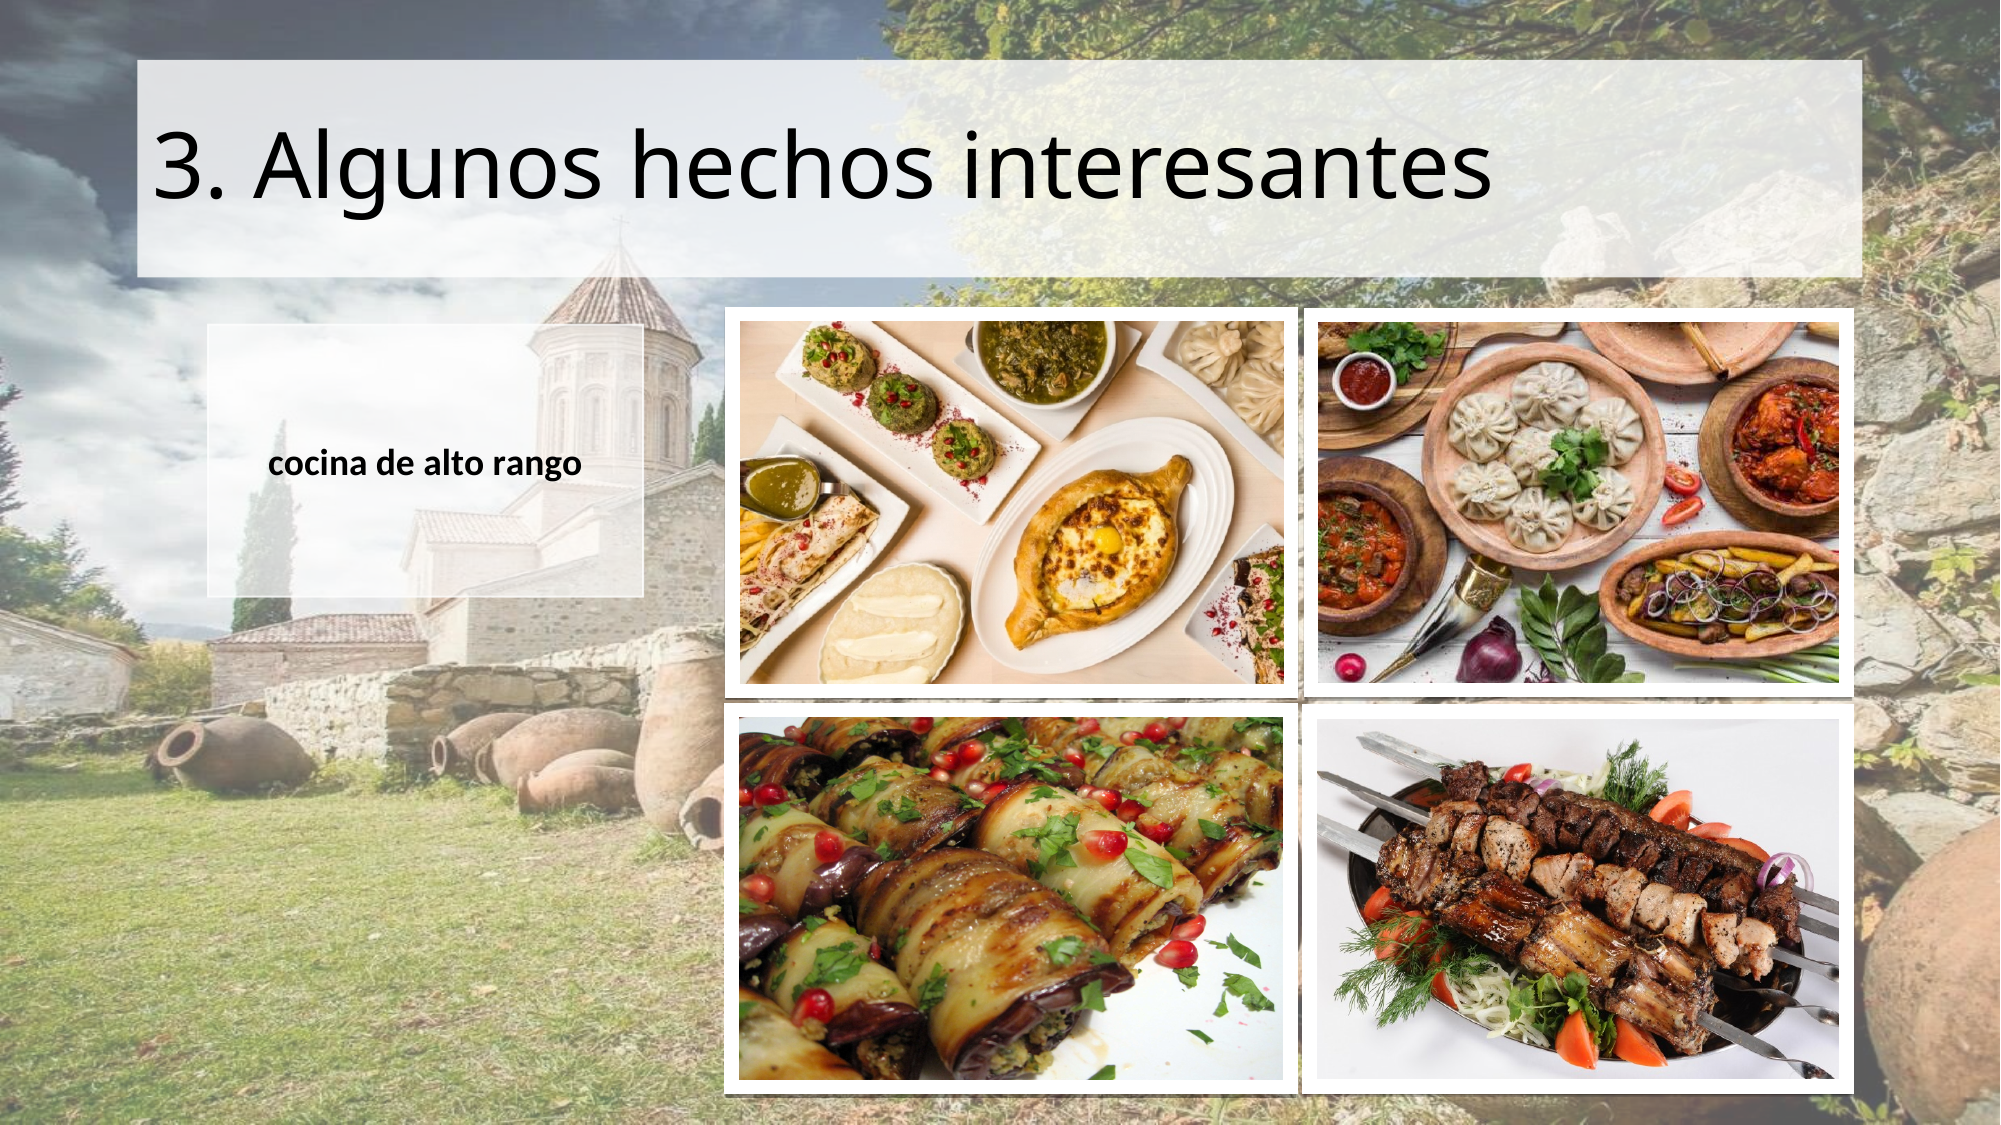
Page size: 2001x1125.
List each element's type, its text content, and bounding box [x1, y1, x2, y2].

text_box cocina de alto rango [208, 324, 644, 597]
title 3. Algunos hechos interesantes [137, 59, 1863, 278]
picture [738, 717, 1284, 1080]
picture [1316, 718, 1840, 1080]
picture [1318, 322, 1839, 683]
picture [739, 321, 1284, 684]
